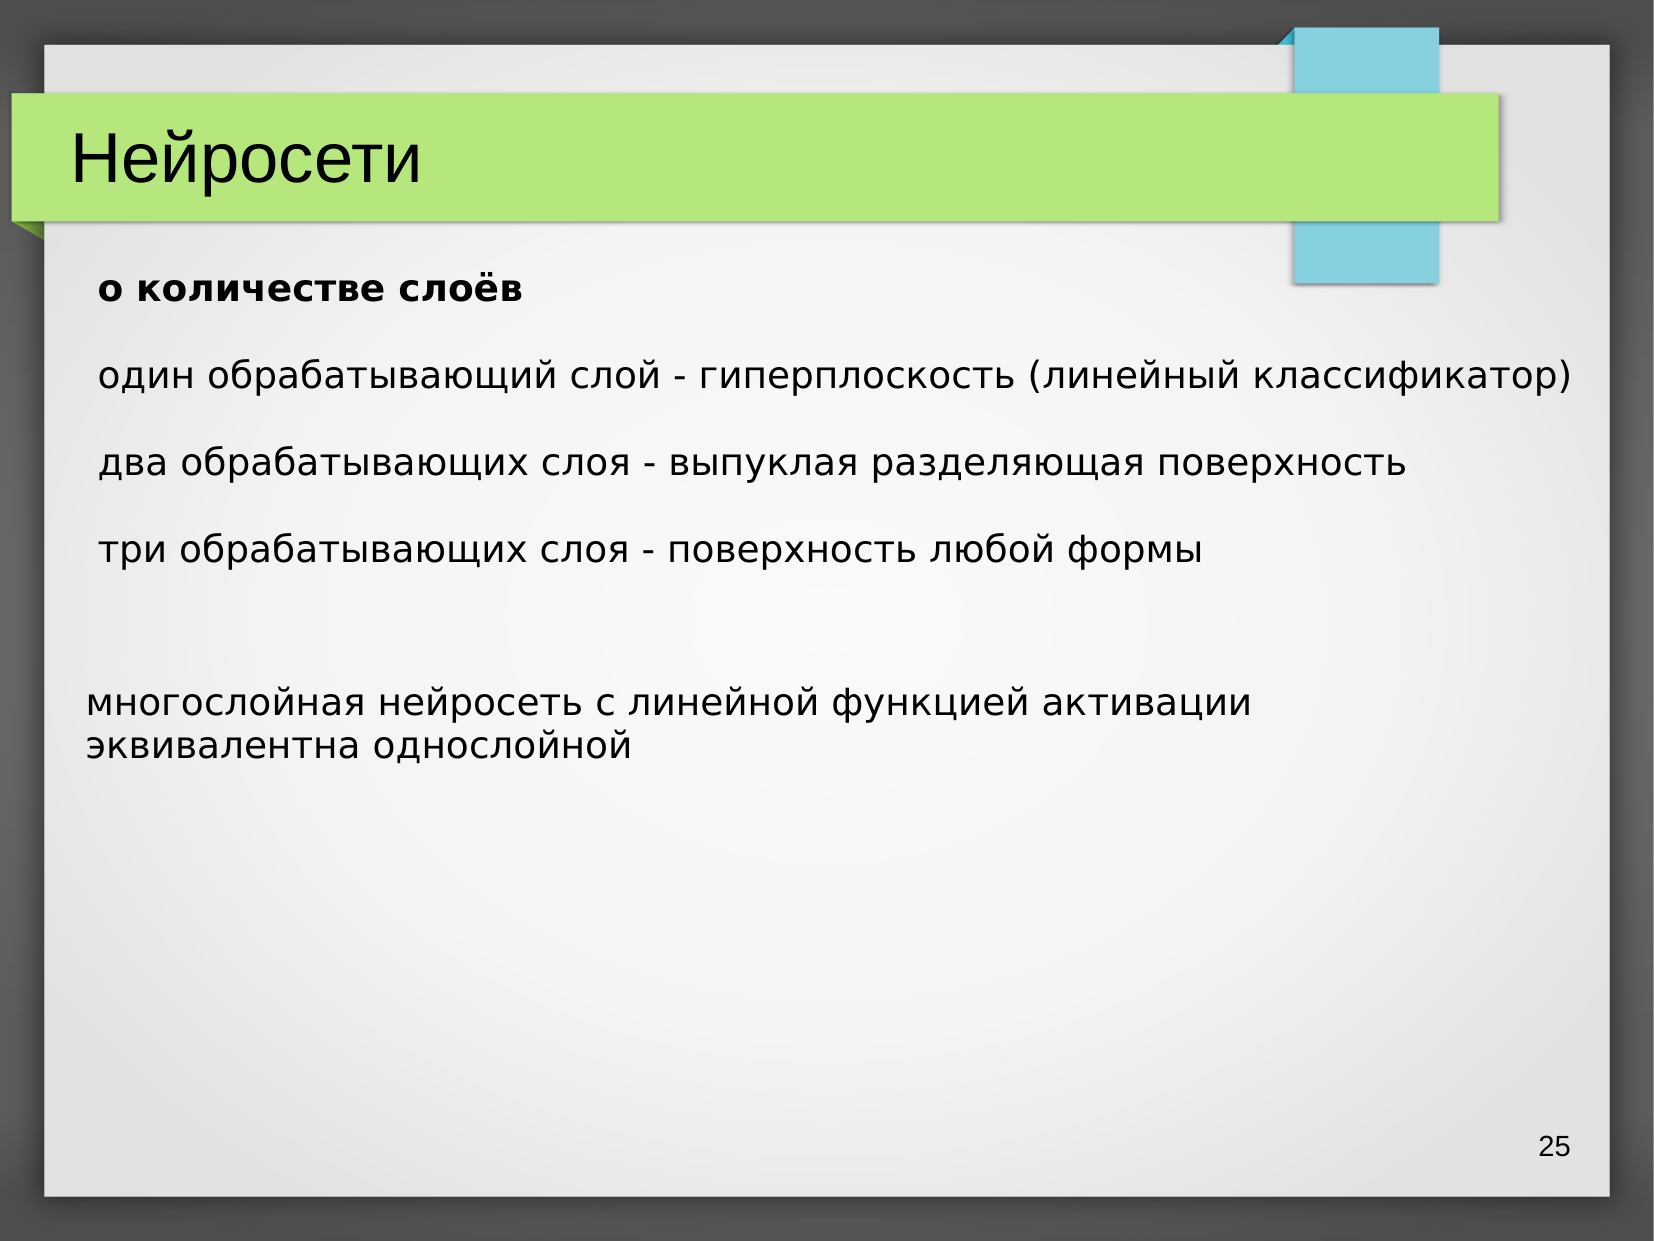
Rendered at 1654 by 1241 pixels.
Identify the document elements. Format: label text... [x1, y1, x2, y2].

title Нейросети [70, 118, 1205, 199]
picture [0, 0, 1654, 1241]
text_box многослойная нейросеть с линейной функцией активации эквивалентна однослойной [70, 673, 1571, 776]
text_box о количестве слоёв один обрабатывающий слой - гиперплоскость (линейный классификатор) два обрабатывающих слоя - выпуклая разделяющая поверхность три обрабатывающих слоя - поверхность любой формы [82, 259, 1595, 623]
